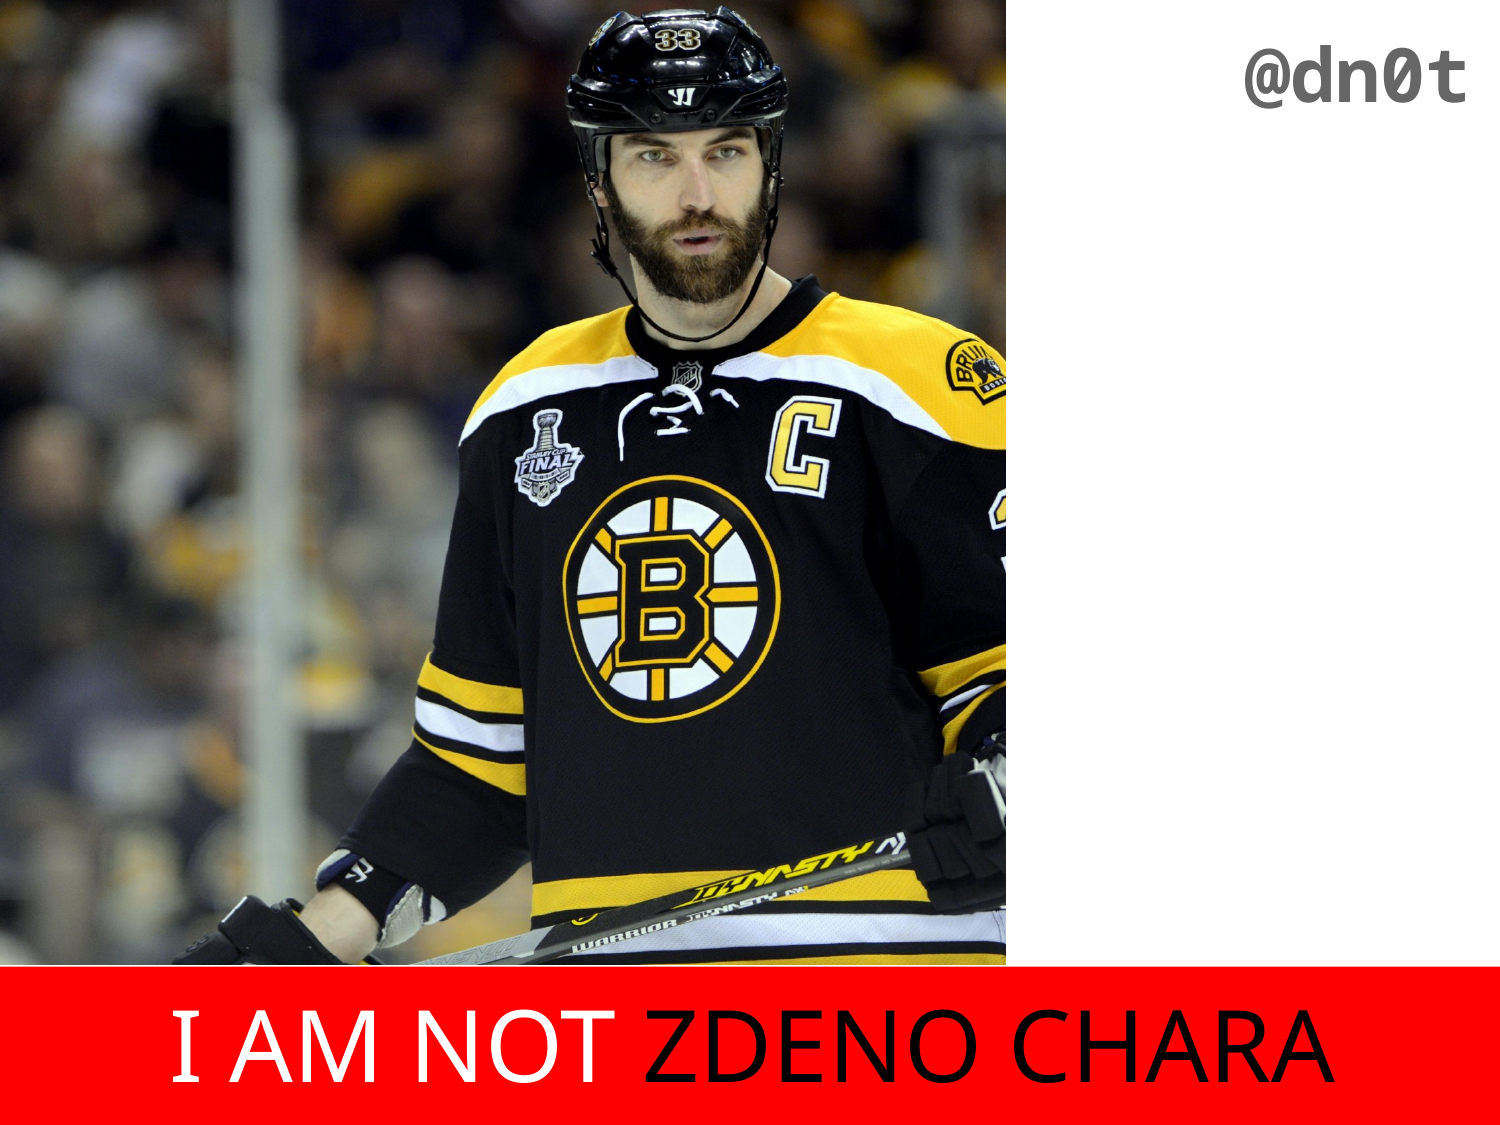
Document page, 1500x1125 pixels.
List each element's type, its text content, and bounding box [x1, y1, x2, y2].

list I AM NOT ZDENO CHARA [28, 974, 1478, 1111]
picture [0, 0, 1006, 965]
